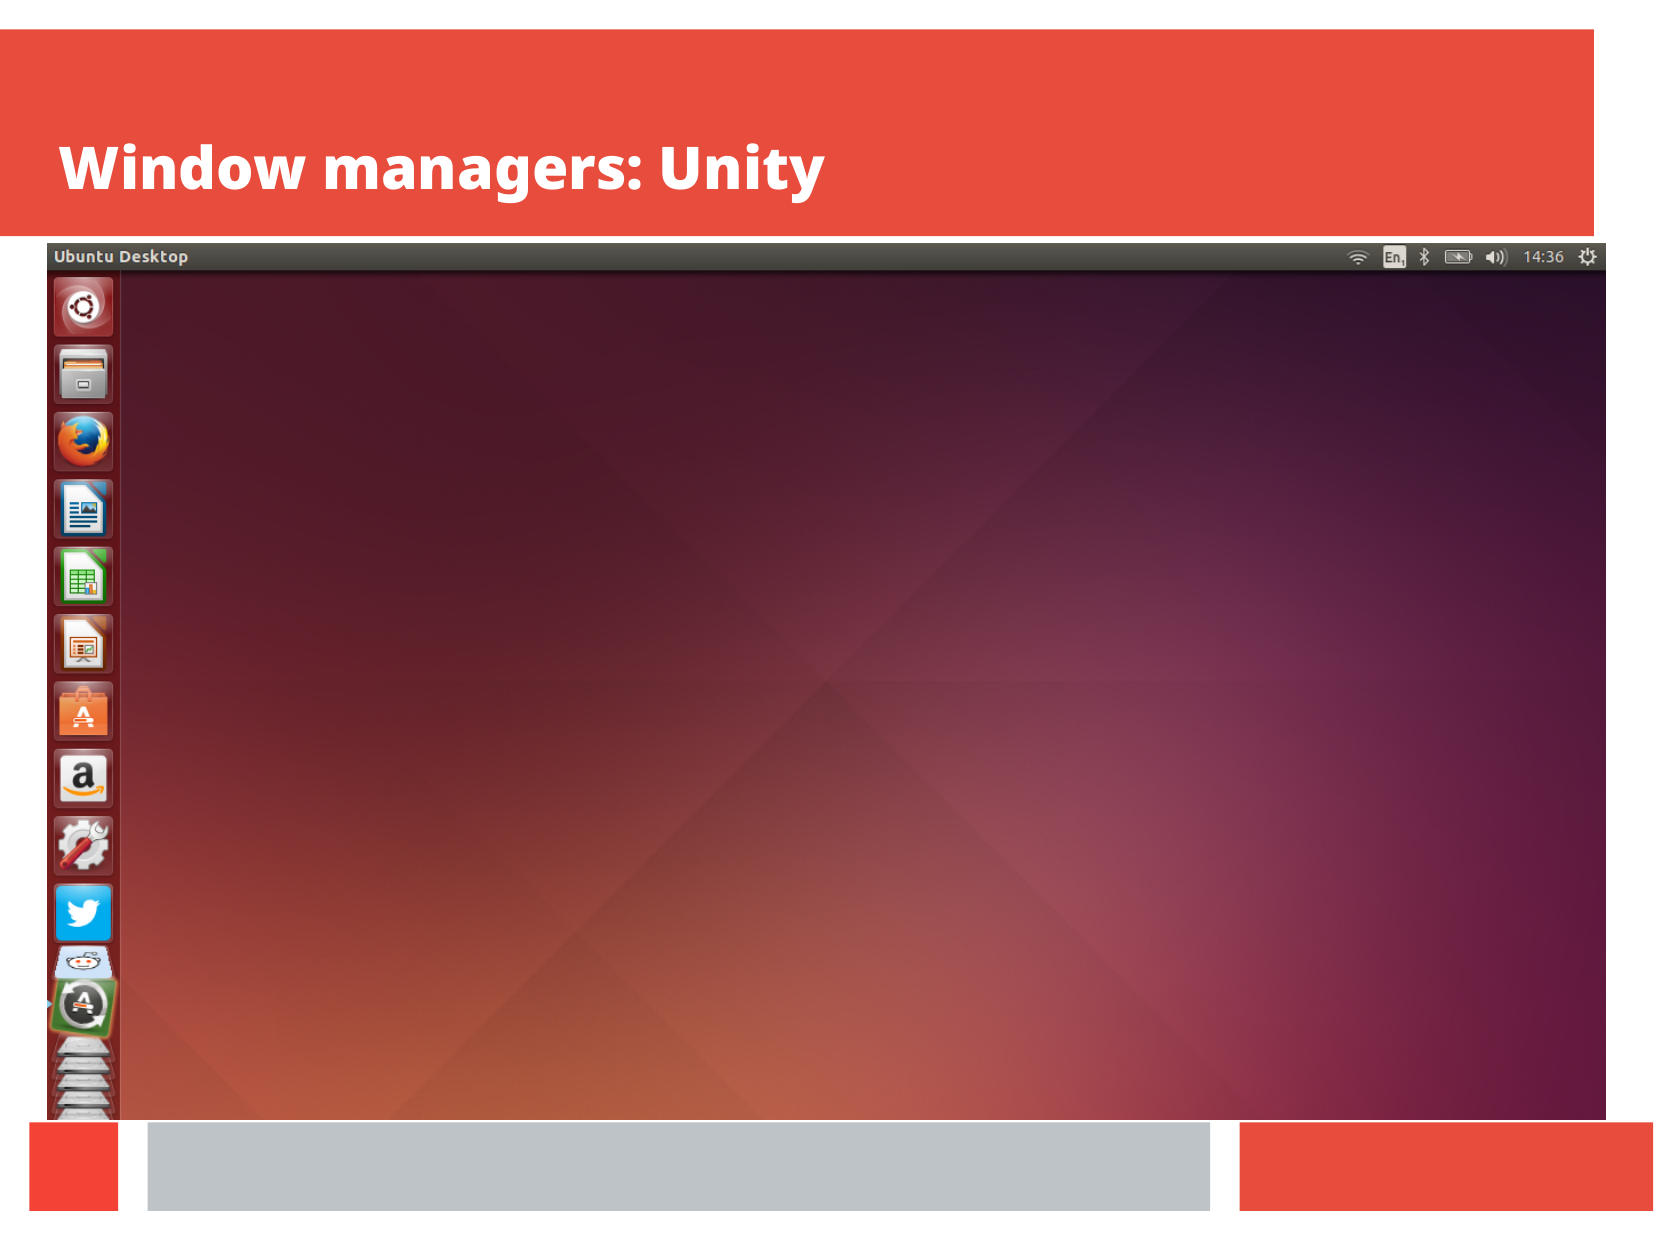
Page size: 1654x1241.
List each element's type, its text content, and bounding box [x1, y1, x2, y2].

title Window managers: Unity [58, 59, 1594, 207]
picture [47, 243, 1606, 1120]
